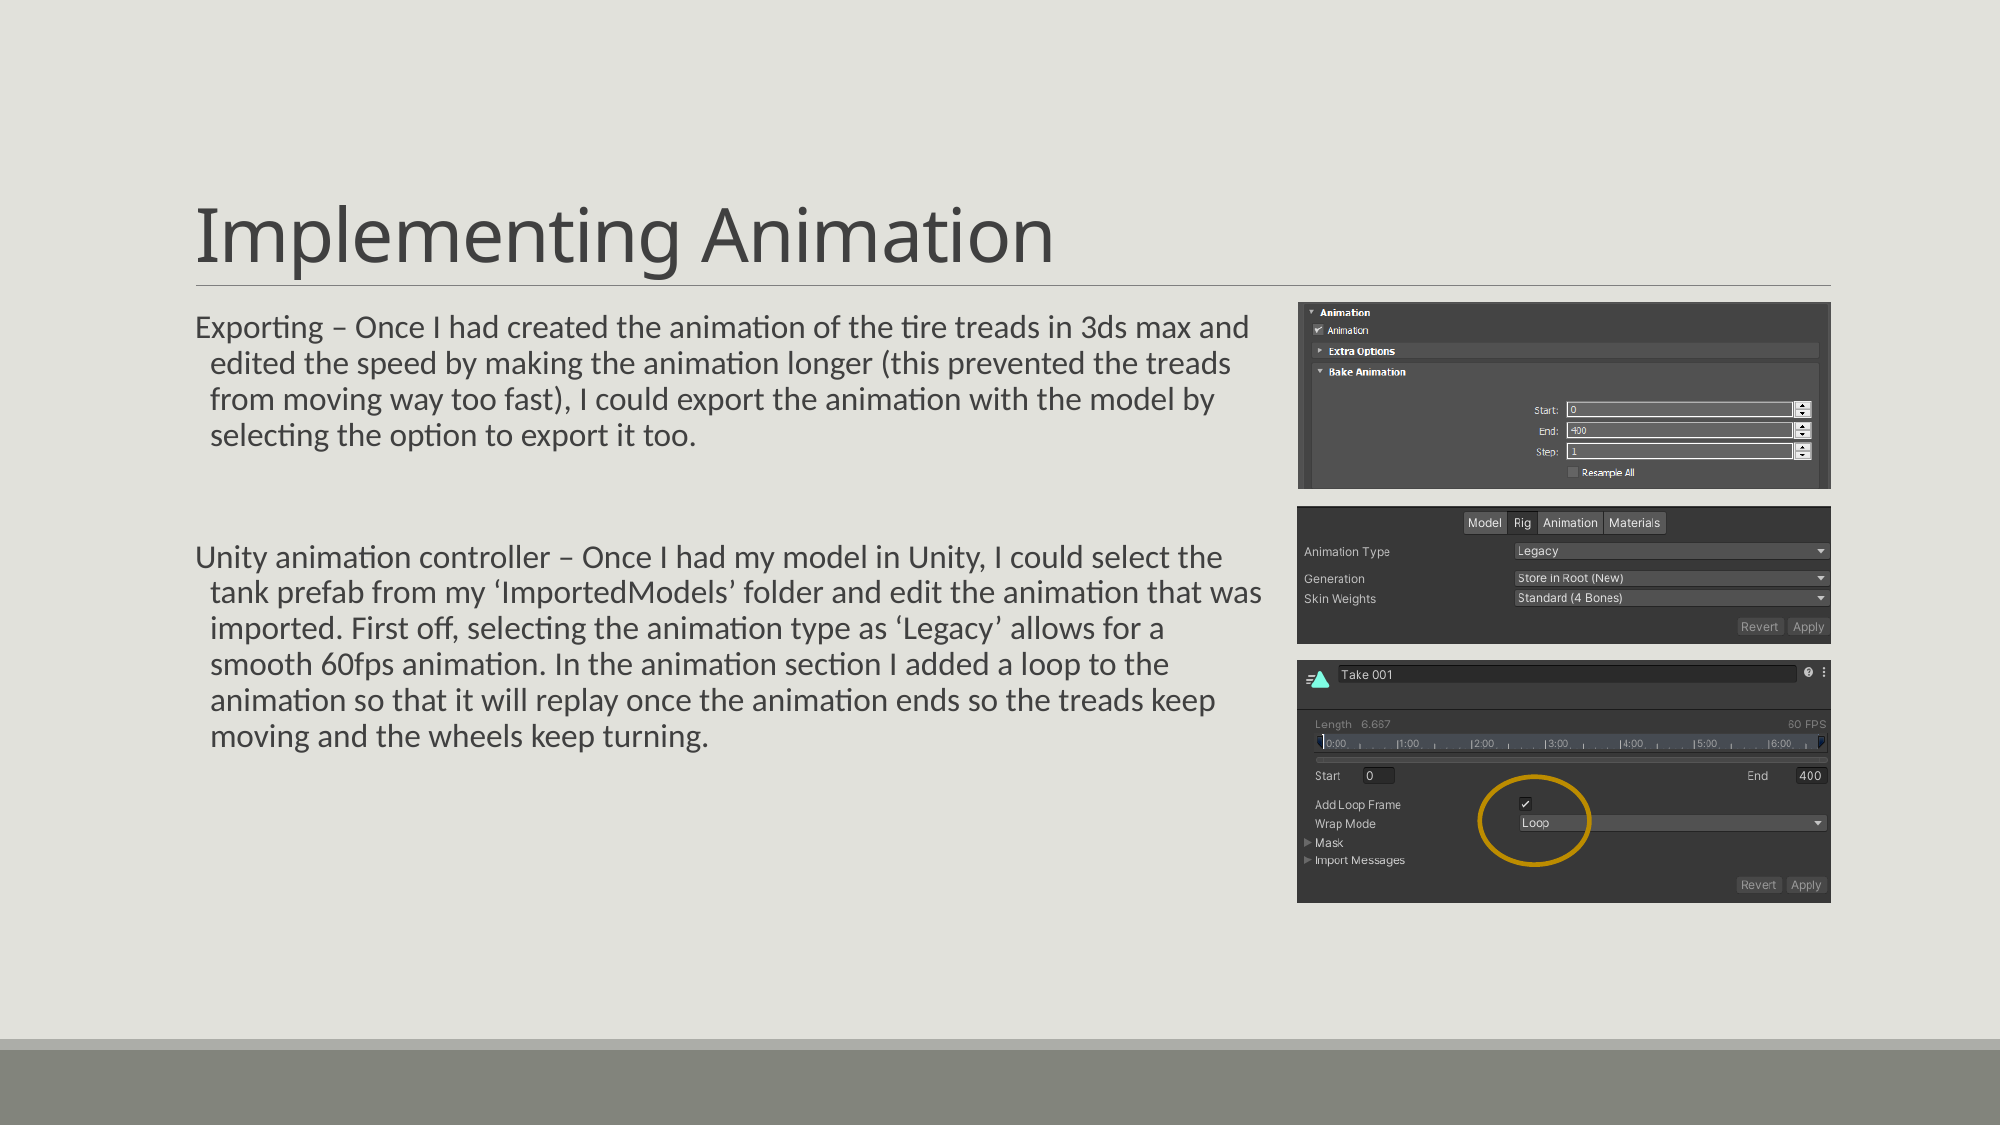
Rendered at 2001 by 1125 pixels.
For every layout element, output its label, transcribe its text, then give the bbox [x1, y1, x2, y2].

list Exporting – Once I had created the animation of the tire treads in 3ds max and edited the speed by making the animation longer (this prevented the treads from moving way too fast), I could export the animation with the model by selecting the option to export it too. Unity animation controller – Once I had my model in Unity, I could select the tank prefab from my ‘ImportedModels’ folder and edit the animation that was imported. First off, selecting the animation type as ‘Legacy’ allows for a smooth 60fps animation. In the animation section I added a loop to the animation so that it will replay once the animation ends so the treads keep moving and the wheels keep turning. [180, 302, 1273, 963]
picture [1298, 302, 1831, 489]
title Implementing Animation [180, 47, 1831, 286]
picture [1297, 506, 1831, 644]
picture [1297, 660, 1831, 903]
